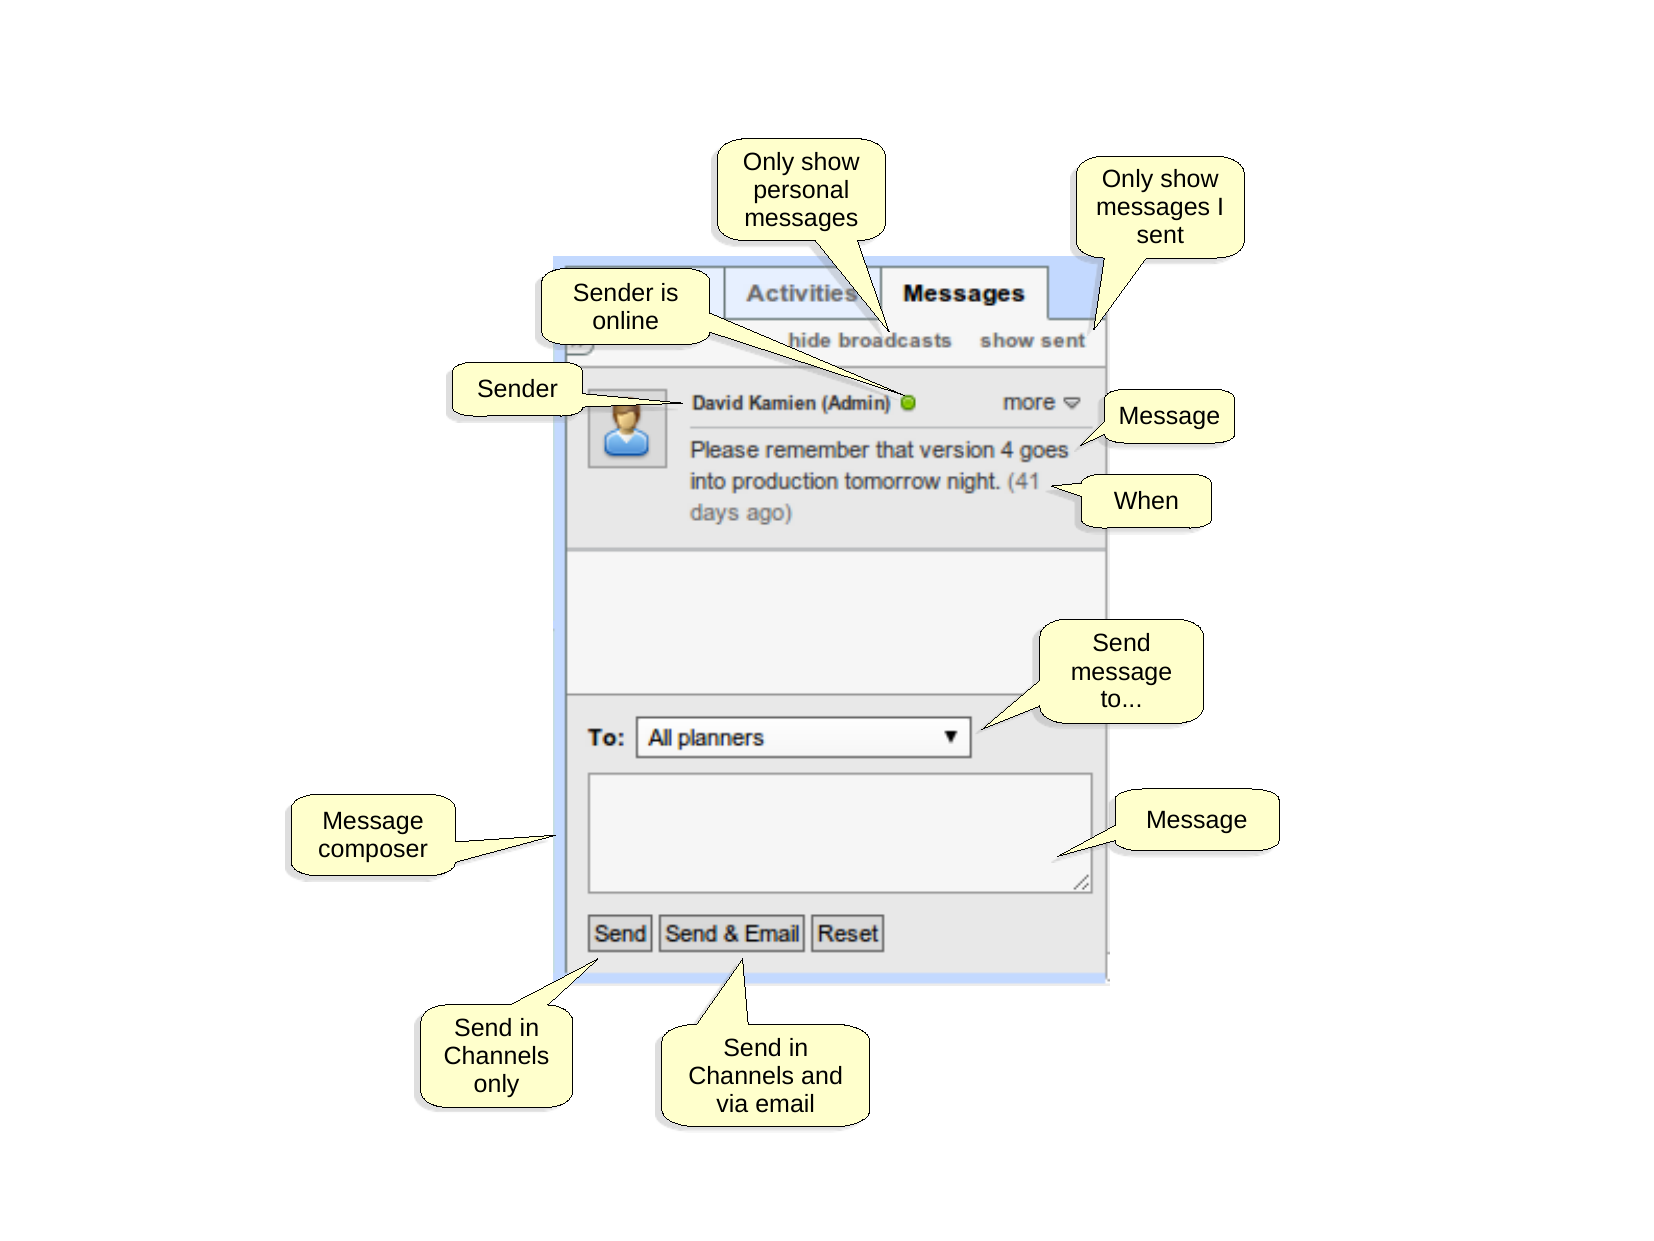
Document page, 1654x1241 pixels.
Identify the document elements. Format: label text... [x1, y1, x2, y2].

text_box Message [1057, 788, 1280, 857]
text_box Send message to... [981, 619, 1204, 730]
text_box Sender [452, 362, 683, 417]
text_box Sender is online [541, 268, 905, 396]
text_box When [1051, 474, 1212, 529]
text_box Message [1080, 389, 1235, 446]
picture [553, 256, 1110, 986]
text_box Message composer [291, 794, 556, 876]
text_box Only show messages I sent [1076, 156, 1245, 330]
text_box Only show personal messages [717, 138, 890, 332]
text_box Send in Channels only [420, 958, 598, 1108]
text_box Send in Channels and via email [661, 958, 870, 1127]
